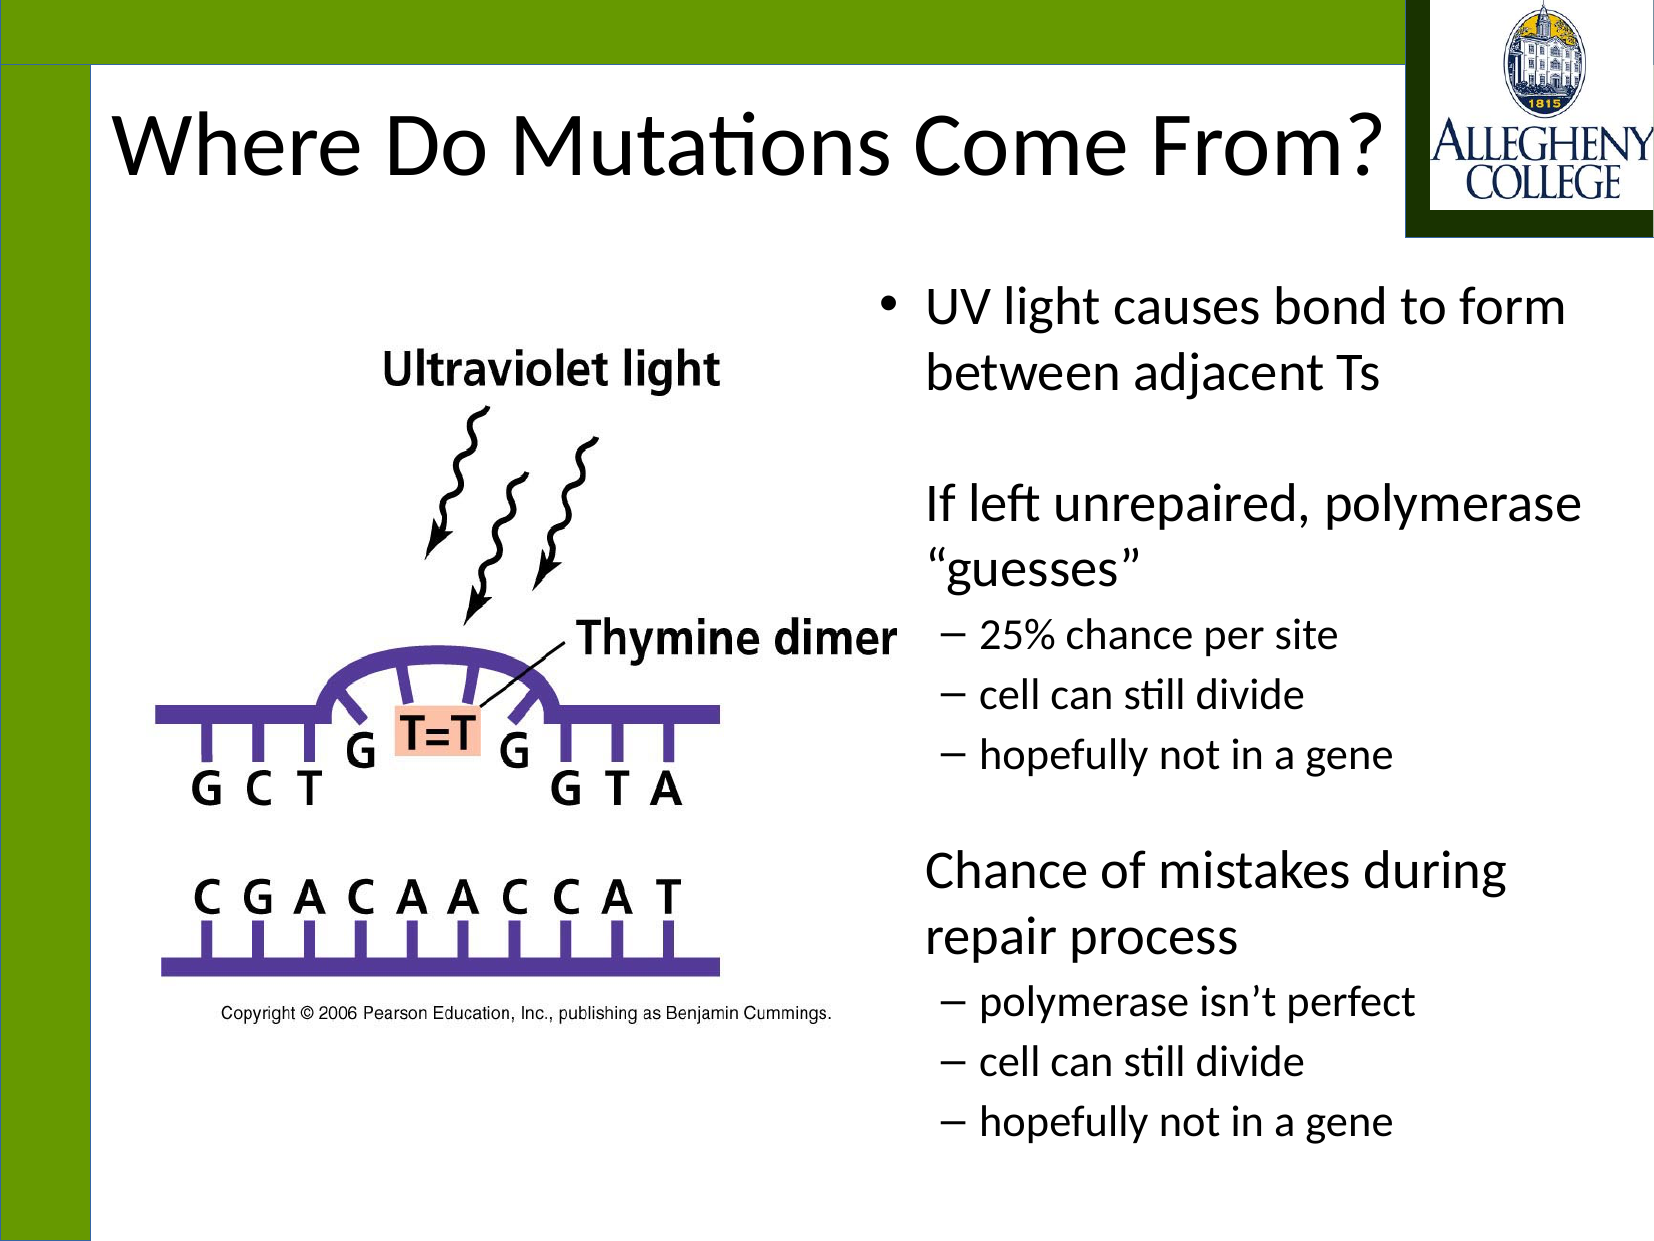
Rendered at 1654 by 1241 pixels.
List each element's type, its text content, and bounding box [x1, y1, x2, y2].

picture [1430, 0, 1654, 210]
picture [130, 321, 922, 1047]
list UV light causes bond to form between adjacent Ts If left unrepaired, polymerase “guesses” 25% chance per site cell can still divide hopefully not in a gene Chance of mistakes during repair process polymerase isn’t perfect cell can still divide hopefully not in a gene [864, 262, 1606, 1156]
title Where Do Mutations Come From? [91, 65, 1405, 233]
text_box [0, 0, 1654, 1241]
